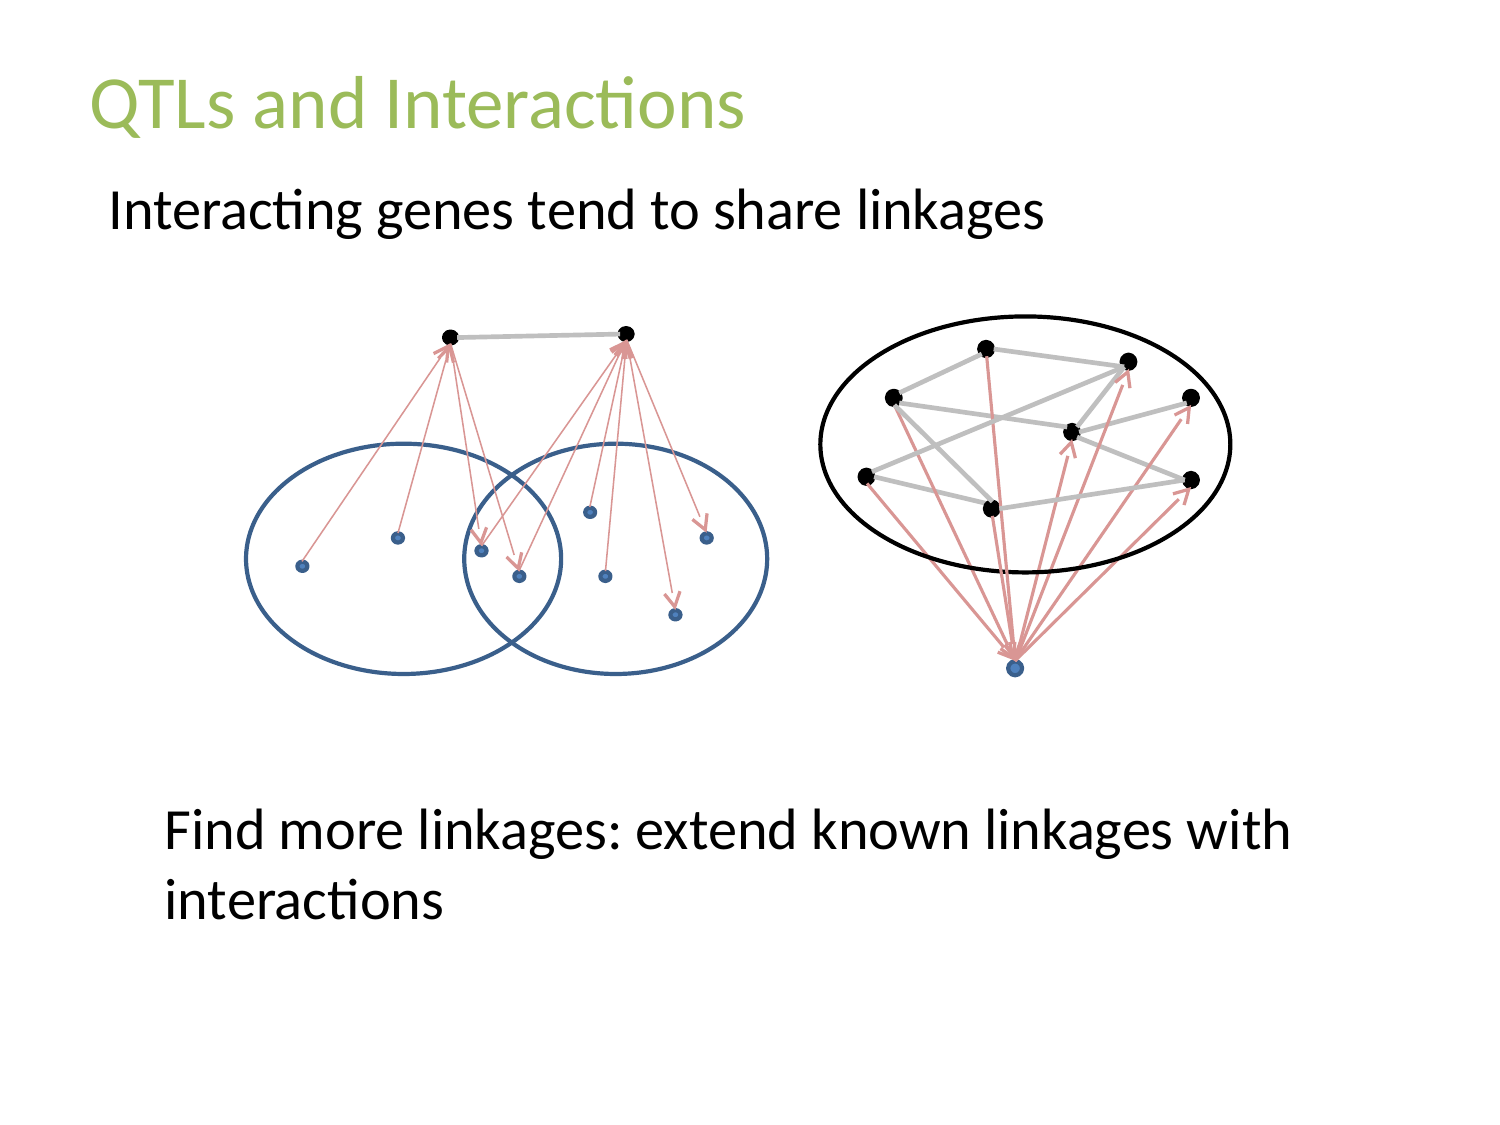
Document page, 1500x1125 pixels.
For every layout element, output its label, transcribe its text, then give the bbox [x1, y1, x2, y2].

text_box [979, 341, 993, 356]
text_box [886, 390, 901, 405]
text_box [297, 561, 308, 571]
text_box [600, 571, 611, 581]
text_box Interacting genes tend to share linkages Find more linkages: extend known linkages with interactions [93, 164, 1418, 1055]
text_box [392, 533, 403, 543]
text_box [1121, 354, 1136, 369]
text_box [476, 546, 487, 556]
text_box [984, 502, 999, 516]
text_box [1008, 661, 1023, 676]
text_box [859, 469, 874, 484]
text_box [514, 571, 525, 581]
text_box QTLs and Interactions [74, 45, 1425, 153]
text_box [670, 610, 681, 620]
text_box [701, 533, 712, 543]
text_box [444, 331, 457, 344]
text_box [620, 328, 633, 340]
text_box [1184, 472, 1198, 487]
text_box [585, 507, 596, 517]
text_box [1065, 424, 1079, 439]
text_box [1184, 390, 1198, 405]
